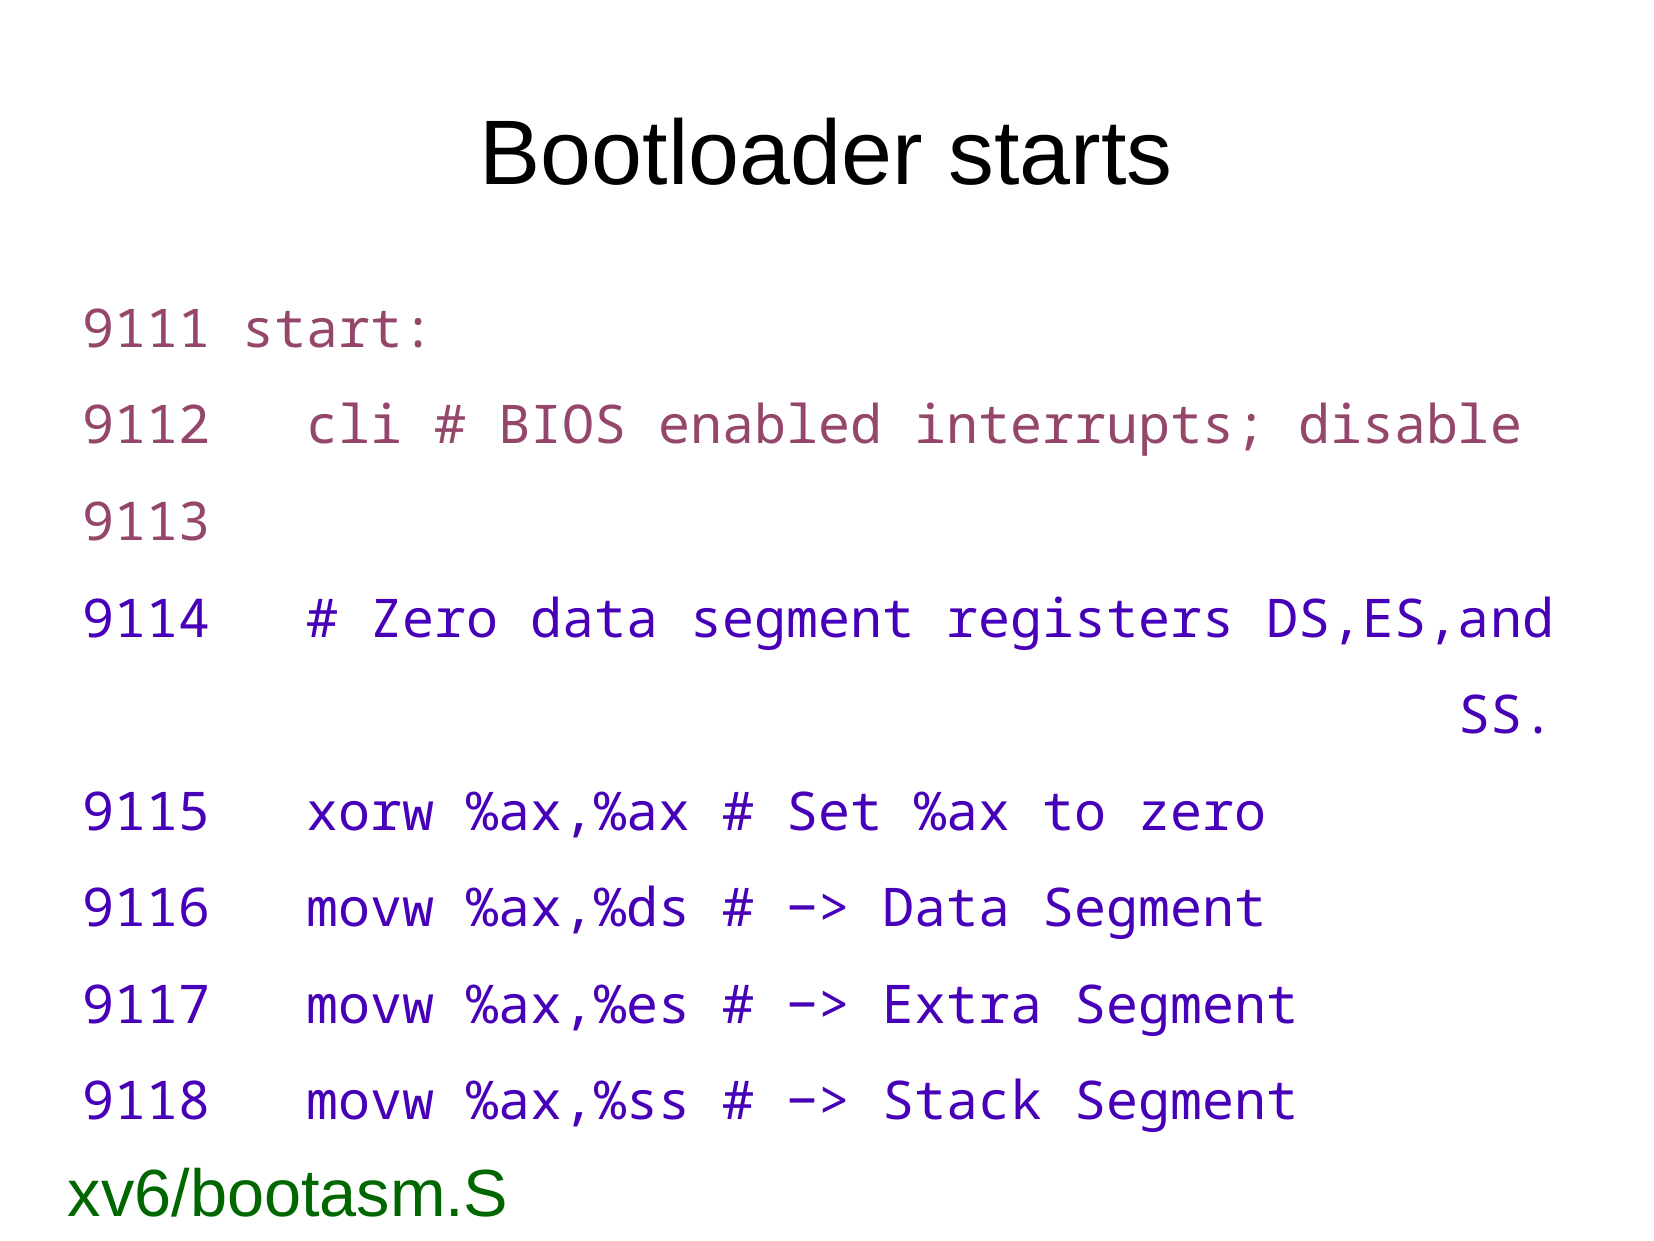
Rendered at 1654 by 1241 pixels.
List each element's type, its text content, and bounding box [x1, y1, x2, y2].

title Bootloader starts [82, 49, 1571, 257]
list 9111 start: 9112 cli # BIOS enabled interrupts; disable 9113 9114 # Zero data segment registers DS,ES,and SS. 9115 xorw %ax,%ax # Set %ax to zero 9116 movw %ax,%ds # −> Data Segment 9117 movw %ax,%es # −> Extra Segment 9118 movw %ax,%ss # −> Stack Segment [82, 290, 1571, 1163]
text_box xv6/bootasm.S [53, 1148, 638, 1238]
